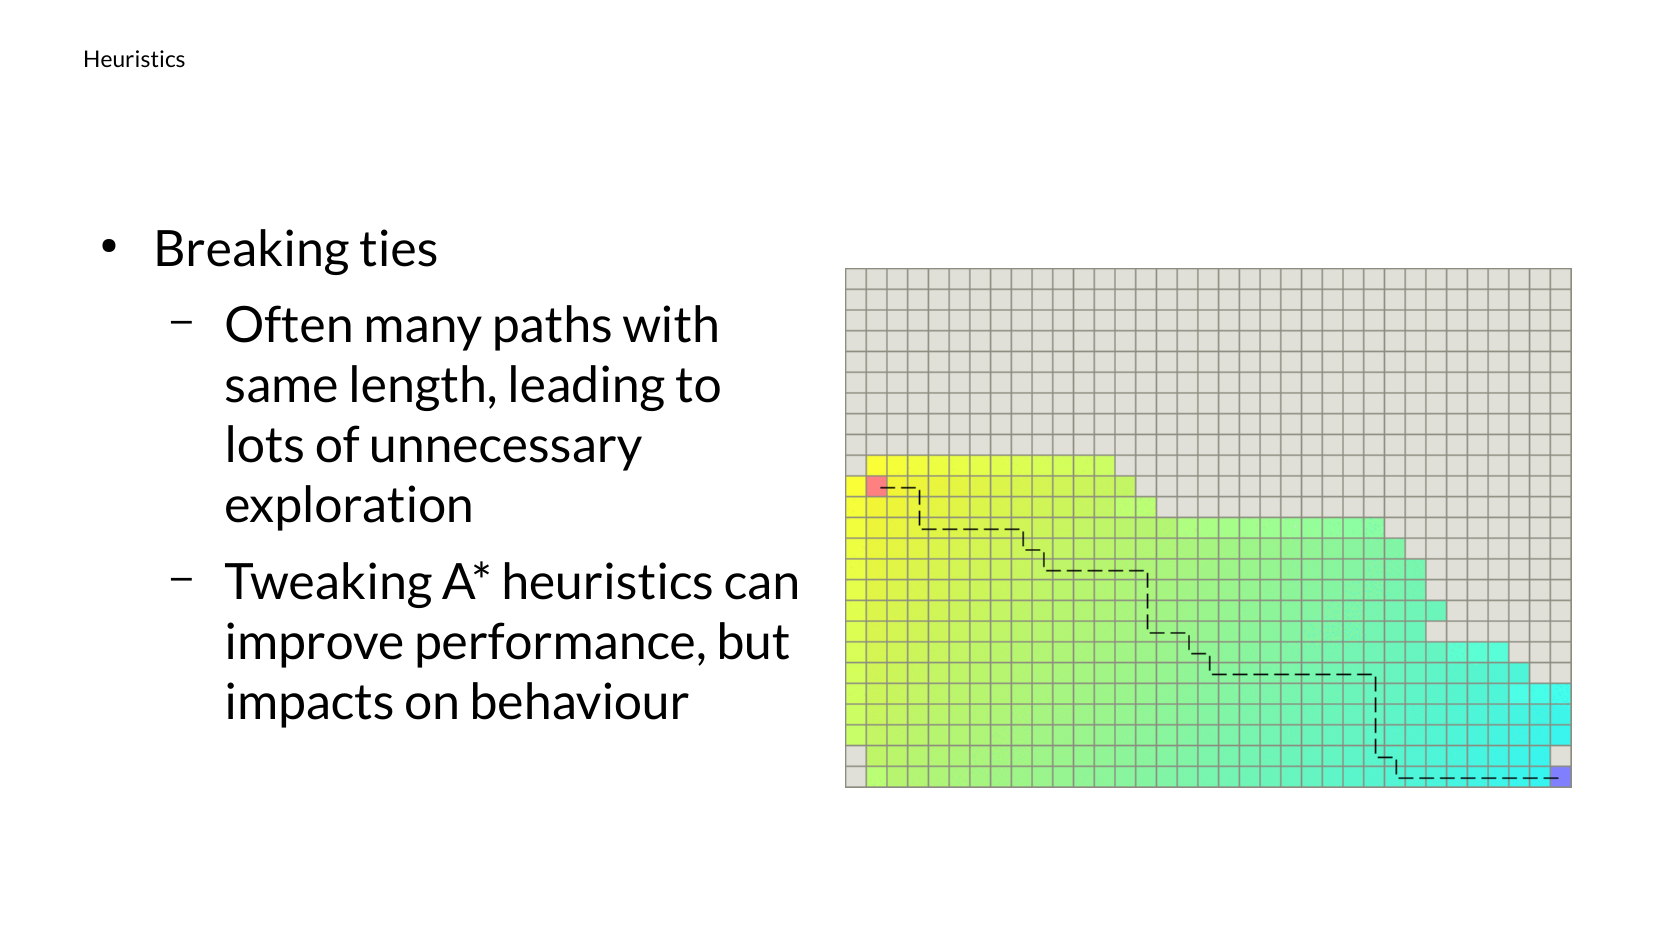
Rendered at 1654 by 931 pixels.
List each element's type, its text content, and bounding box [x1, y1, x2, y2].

list Breaking ties Often many paths with same length, leading to lots of unnecessary exploration Tweaking A* heuristics can improve performance, but impacts on behaviour [82, 217, 809, 839]
picture [845, 268, 1572, 788]
title Heuristics [83, 0, 1571, 119]
